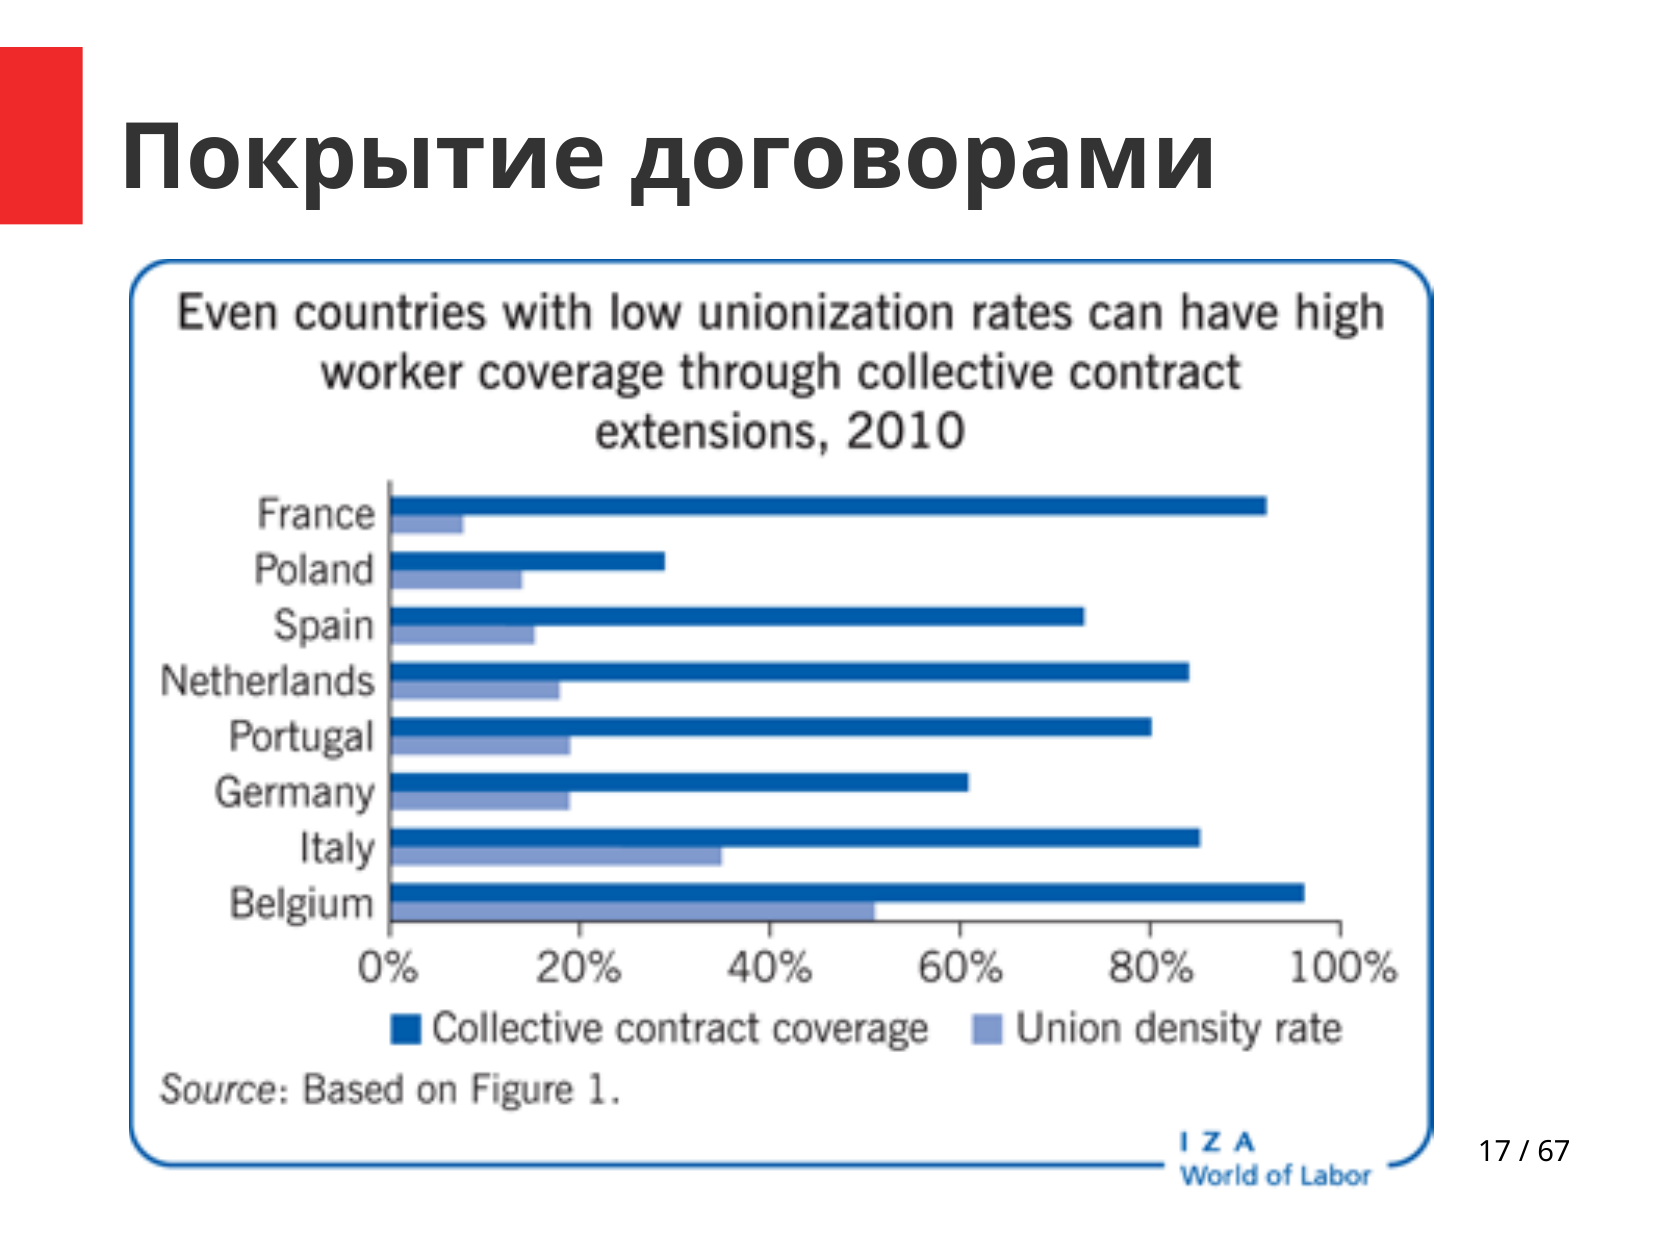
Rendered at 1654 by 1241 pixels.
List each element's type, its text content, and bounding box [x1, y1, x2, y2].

title Покрытие договорами [118, 49, 1571, 257]
picture [129, 259, 1434, 1205]
